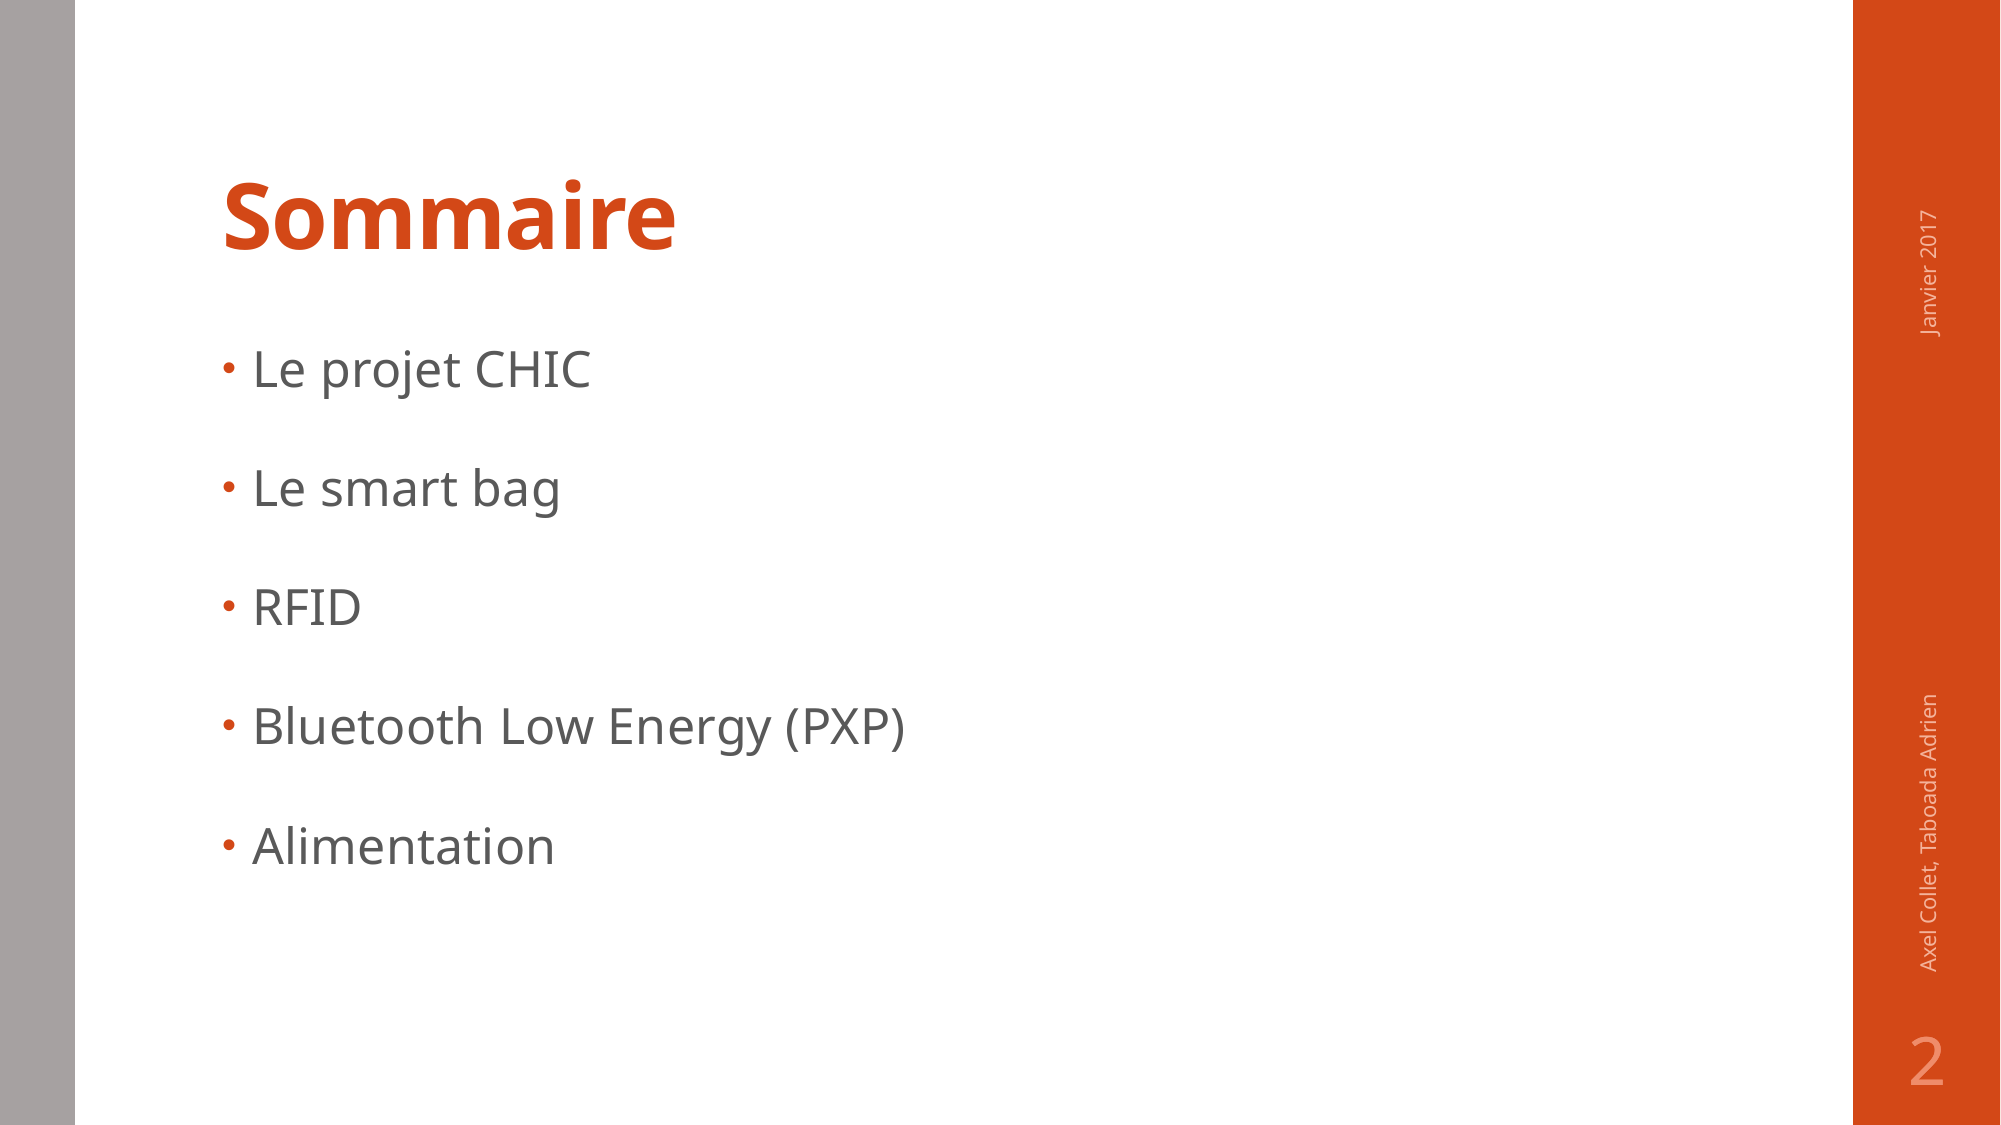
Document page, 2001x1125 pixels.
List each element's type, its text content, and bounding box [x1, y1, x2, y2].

text_box [1852, 1012, 2000, 1110]
list Le projet CHIC Le smart bag RFID Bluetooth Low Energy (PXP) Alimentation [206, 299, 1617, 1014]
title Sommaire [206, 48, 1797, 278]
text_box Axel Collet, Taboada Adrien [1897, 400, 1958, 988]
text_box Janvier 2017 [1897, 37, 1958, 351]
